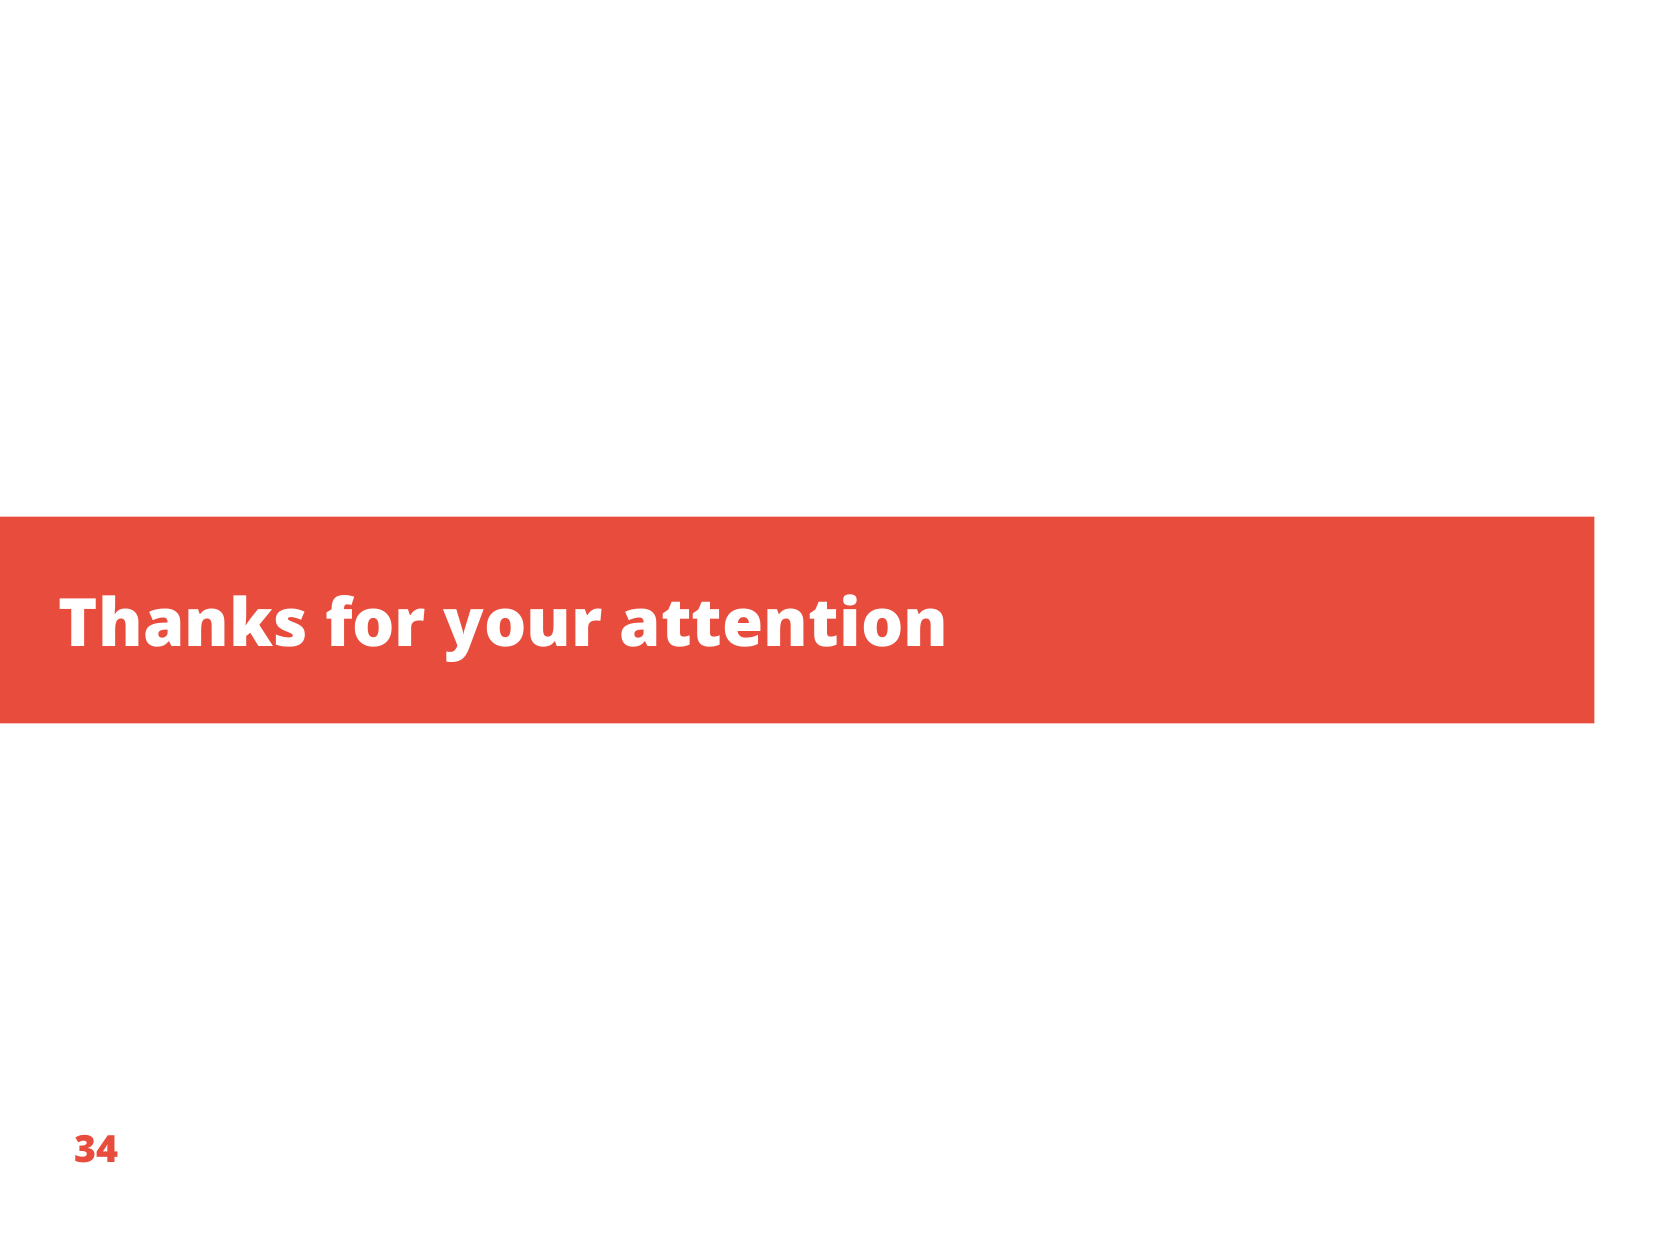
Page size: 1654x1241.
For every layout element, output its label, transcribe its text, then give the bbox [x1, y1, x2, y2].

title Thanks for your attention [59, 546, 1595, 694]
